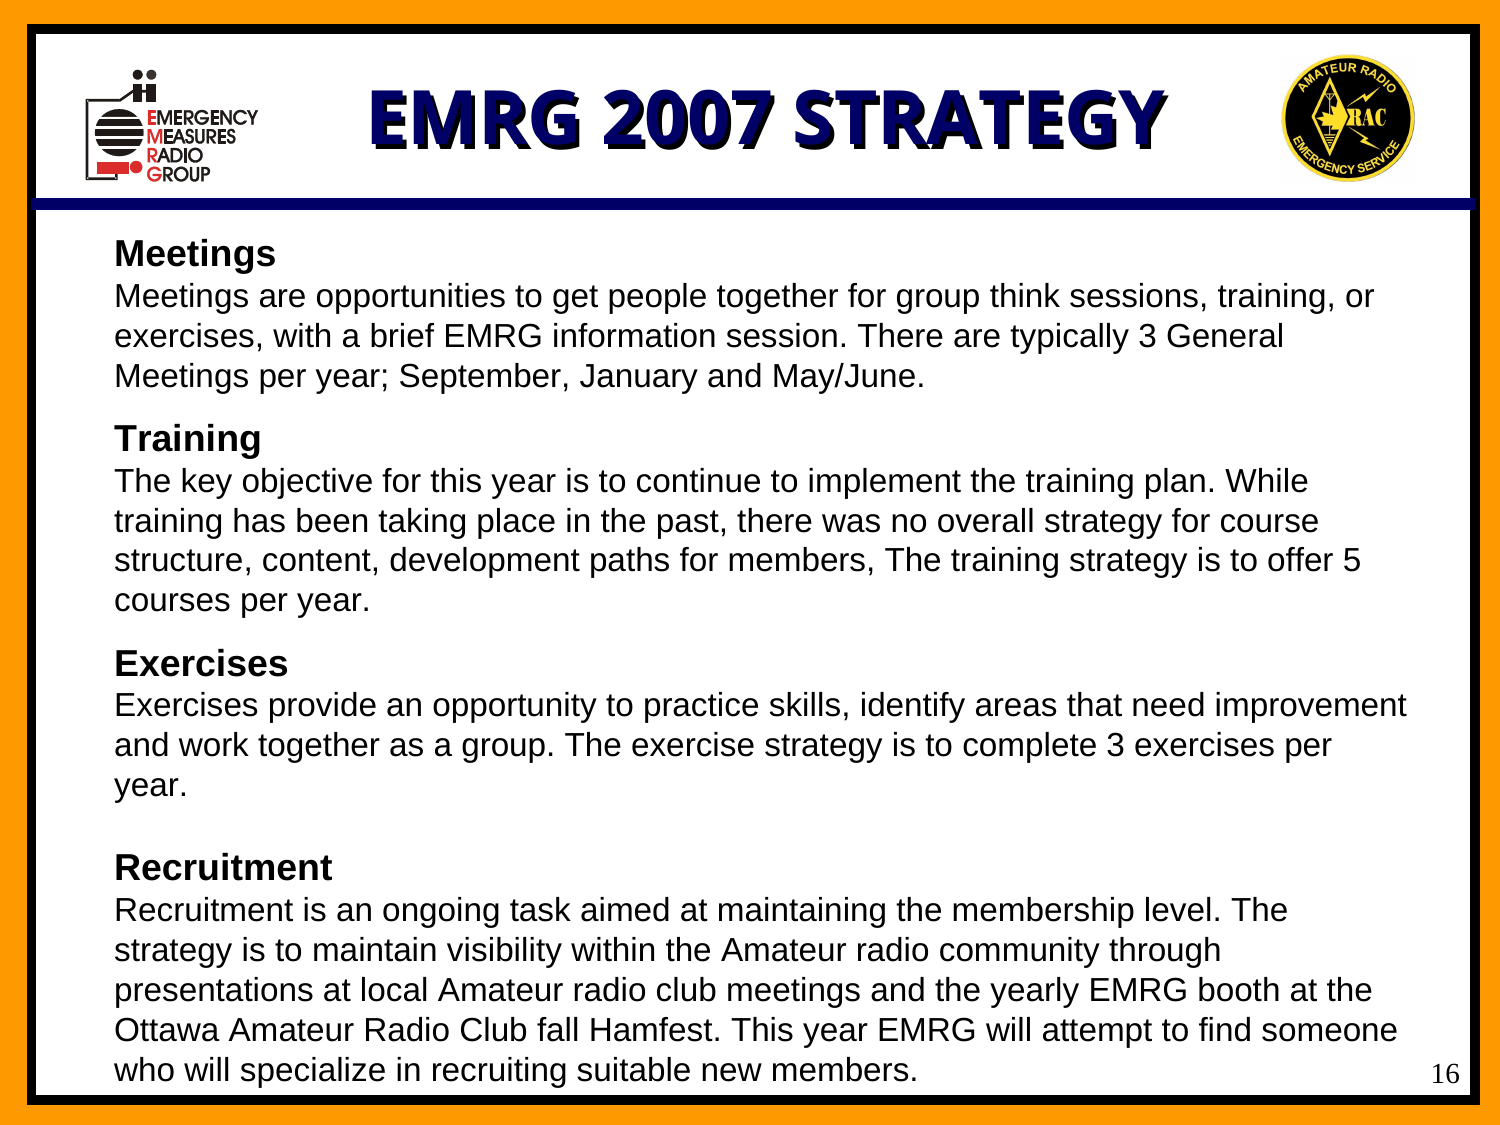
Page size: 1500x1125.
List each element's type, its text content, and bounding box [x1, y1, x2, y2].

text_box Meetings Meetings are opportunities to get people together for group think sessions, training, or exercises, with a brief EMRG information session. There are typically 3 General Meetings per year; September, January and May/June. Training The key objective for this year is to continue to implement the training plan. While training has been taking place in the past, there was no overall strategy for course structure, content, development paths for members, The training strategy is to offer 5 courses per year. Exercises Exercises provide an opportunity to practice skills, identify areas that need improvement and work together as a group. The exercise strategy is to complete 3 exercises per year. Recruitment Recruitment is an ongoing task aimed at maintaining the membership level. The strategy is to maintain visibility within the Amateur radio community through presentations at local Amateur radio club meetings and the yearly EMRG booth at the Ottawa Amateur Radio Club fall Hamfest. This year EMRG will attempt to find someone who will specialize in recruiting suitable new members. [37, 216, 1432, 1094]
picture [1281, 54, 1415, 182]
text_box EMRG 2007 STRATEGY [350, 79, 1181, 168]
